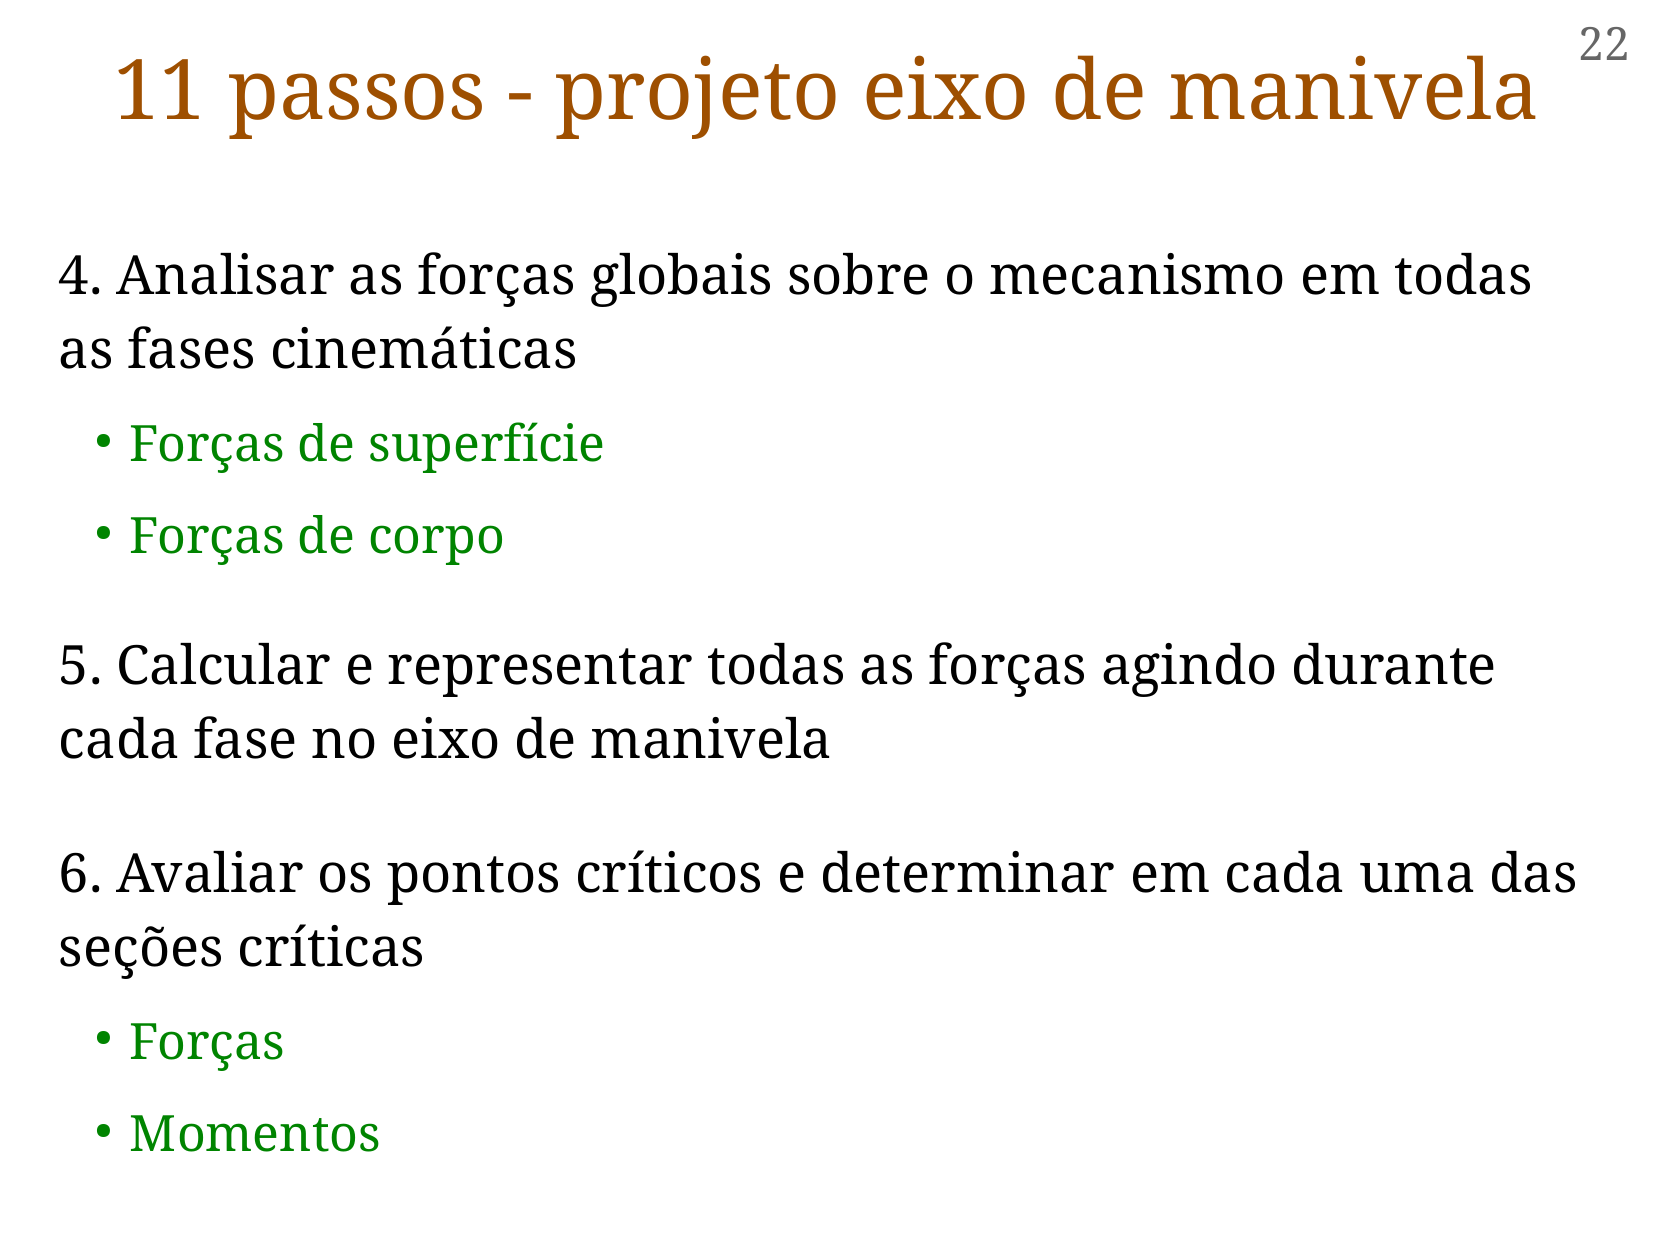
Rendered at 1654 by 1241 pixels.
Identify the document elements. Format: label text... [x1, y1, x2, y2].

list 4. Analisar as forças globais sobre o mecanismo em todas as fases cinemáticas Forças de superfície Forças de corpo 5. Calcular e representar todas as forças agindo durante cada fase no eixo de manivela 6. Avaliar os pontos críticos e determinar em cada uma das seções críticas Forças Momentos [59, 236, 1595, 1211]
title 11 passos - projeto eixo de manivela [59, 29, 1595, 148]
